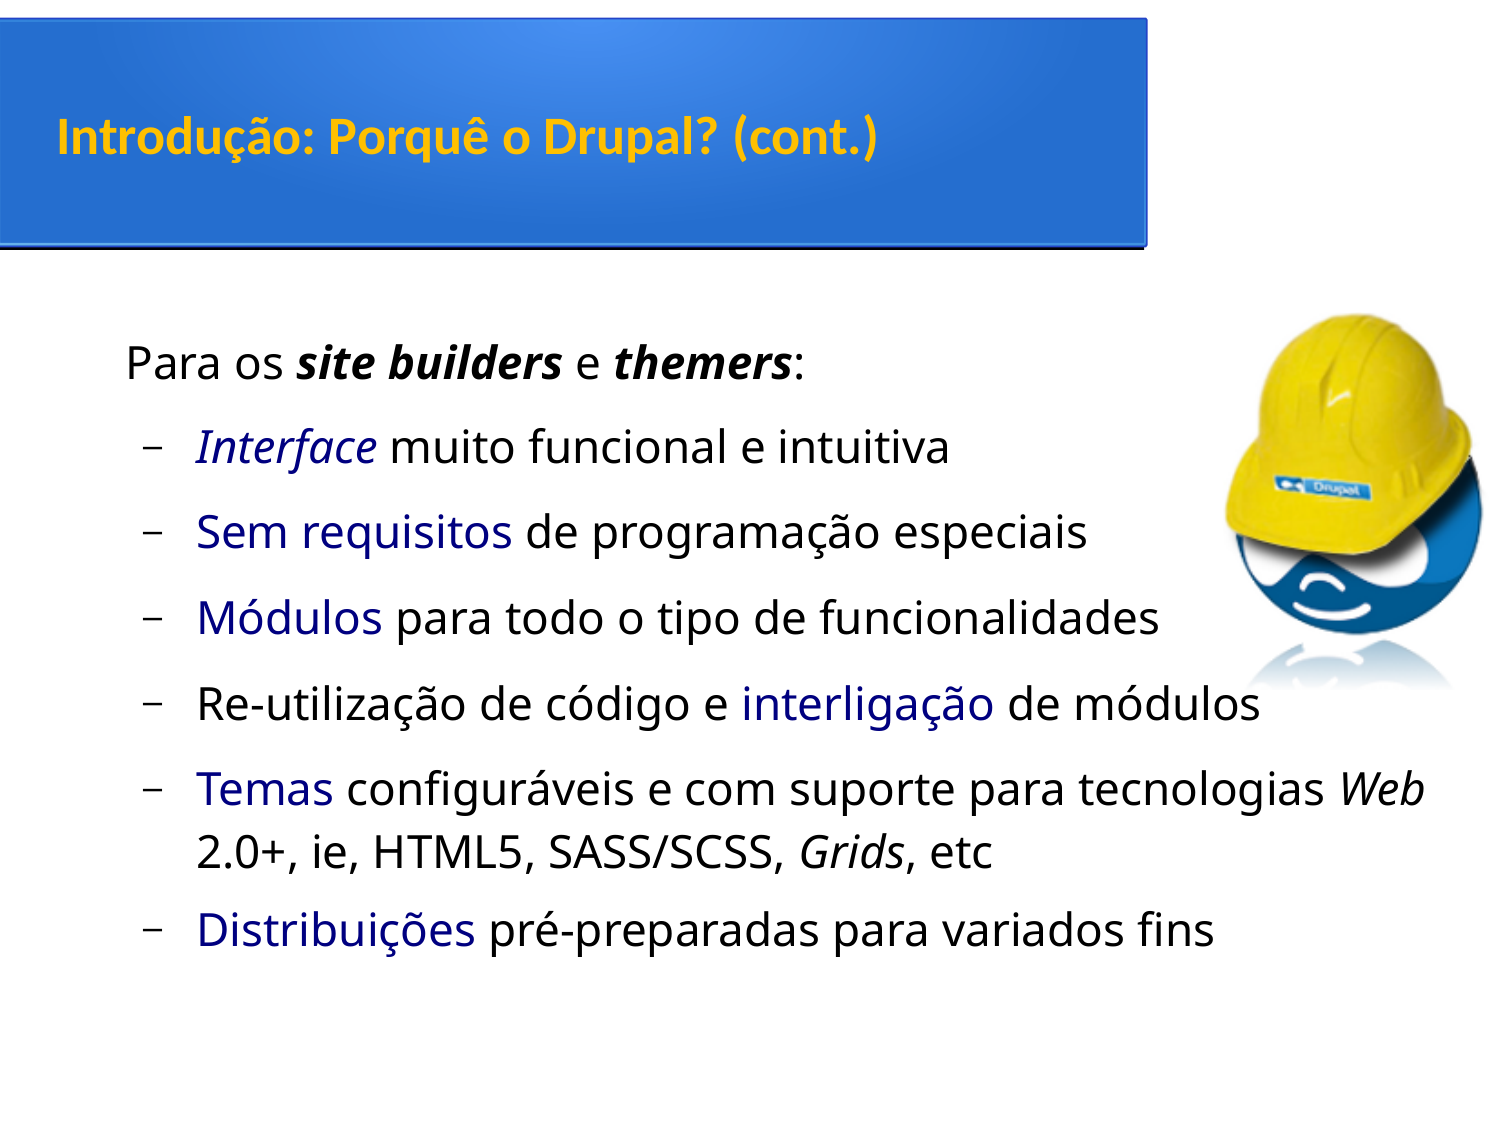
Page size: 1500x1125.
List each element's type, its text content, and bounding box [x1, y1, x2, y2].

picture [1222, 312, 1489, 690]
title Introdução: Porquê o Drupal? (cont.) [41, 41, 1111, 225]
list Para os site builders e themers: Interface muito funcional e intuitiva Sem requisitos de programação especiais Módulos para todo o tipo de funcionalidades Re-utilização de código e interligação de módulos Temas configuráveis e com suporte para tecnologias Web 2.0+, ie, HTML5, SASS/SCSS, Grids, etc Distribuições pré-preparadas para variados fins [39, 326, 1453, 966]
